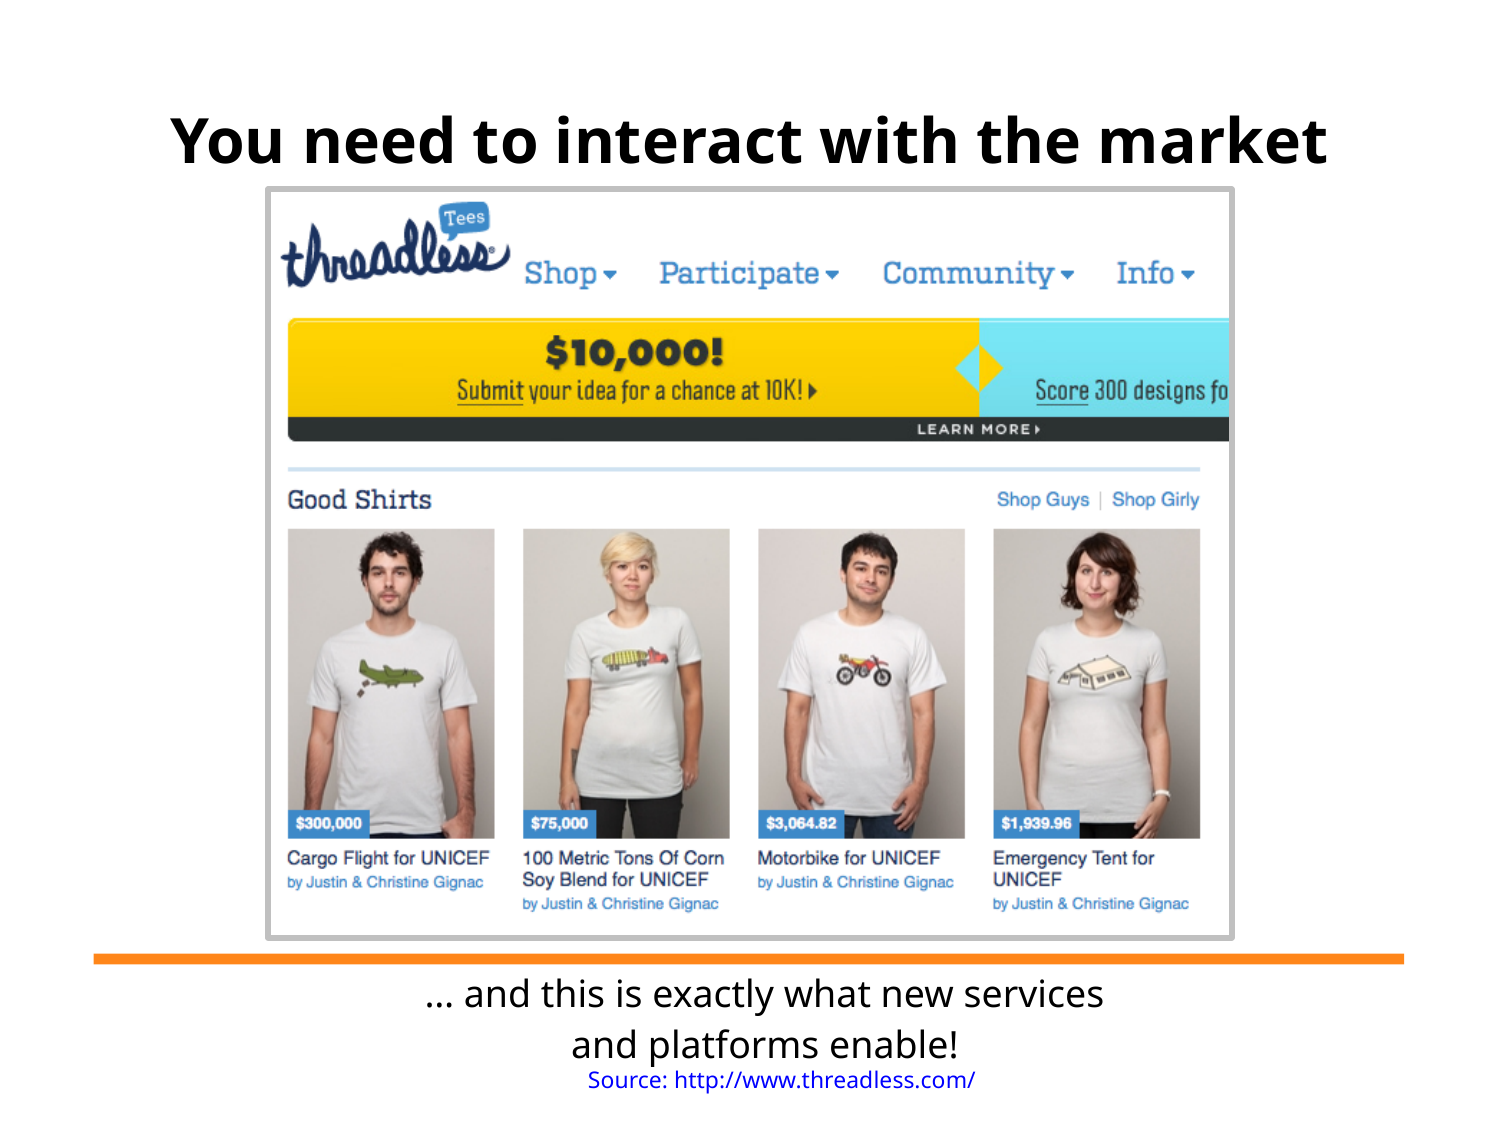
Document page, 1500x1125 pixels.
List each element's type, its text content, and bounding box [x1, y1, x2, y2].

picture [0, 0, 1500, 1125]
text_box Source: http://www.threadless.com/ [573, 1056, 927, 1098]
title You need to interact with the market [75, 44, 1425, 233]
text_box … and this is exactly what new services and platforms enable! [382, 960, 1148, 1064]
